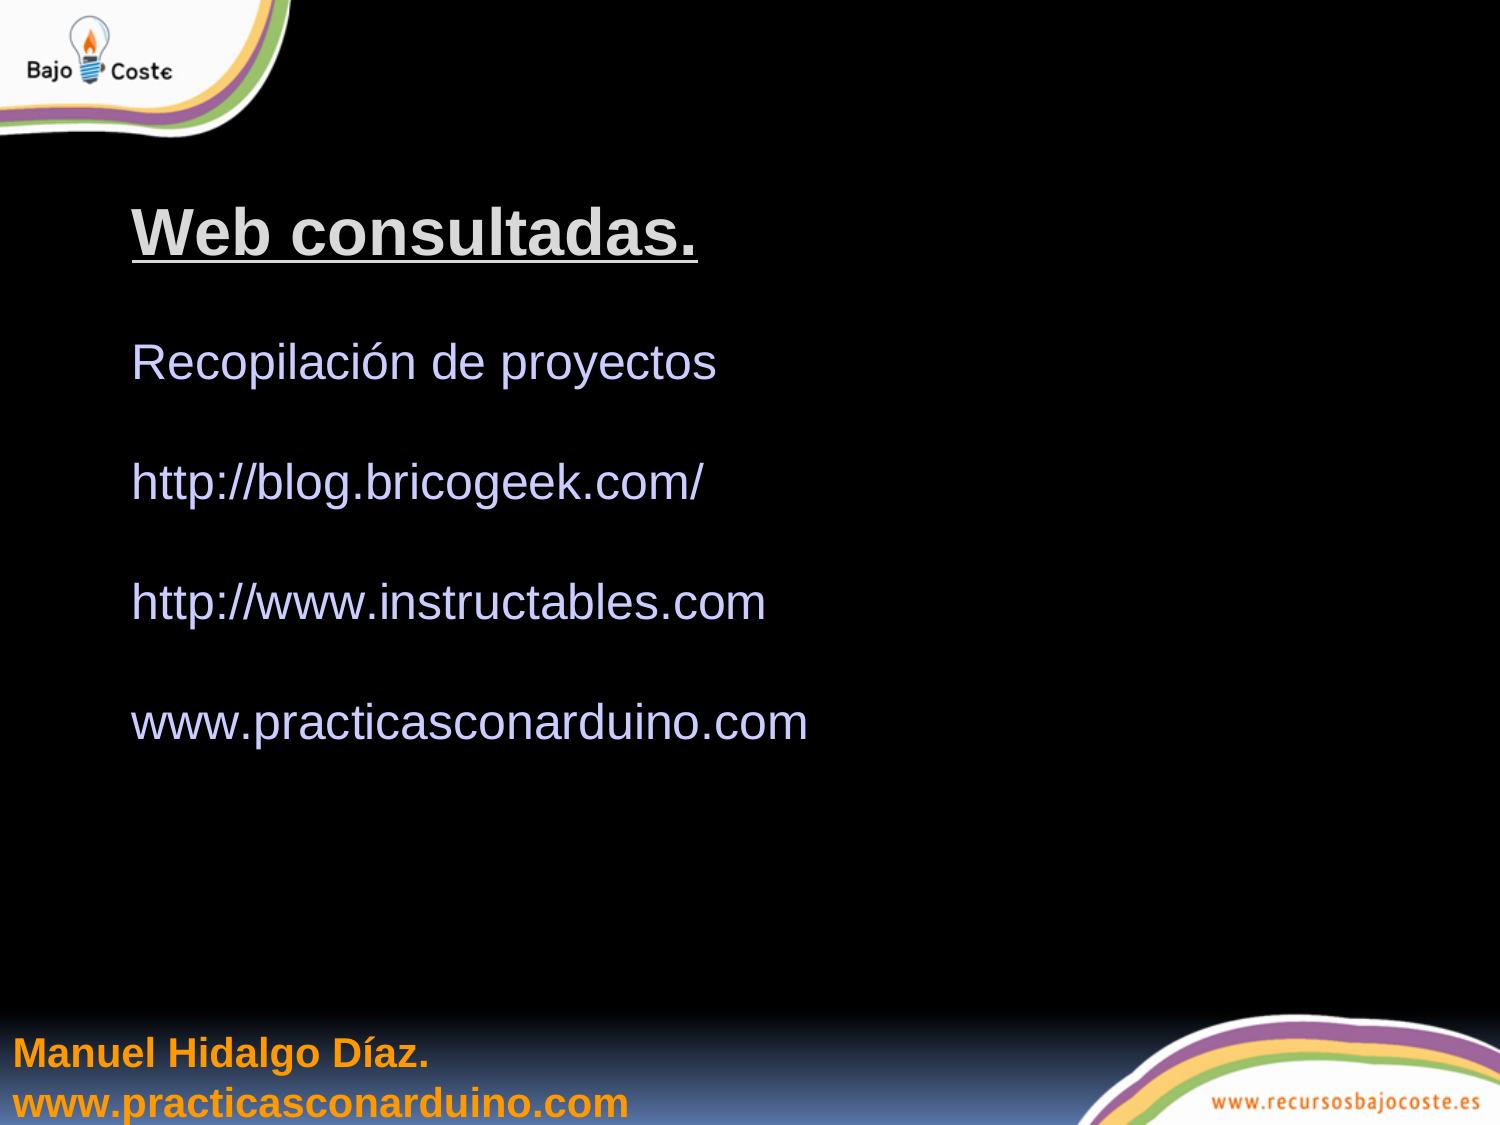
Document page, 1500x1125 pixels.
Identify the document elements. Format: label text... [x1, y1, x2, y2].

text_box Manuel Hidalgo Díaz. www.practicasconarduino.com [0, 1017, 683, 1125]
picture [0, 0, 1500, 1125]
text_box Web consultadas. Recopilación de proyectos http://blog.bricogeek.com/ http://www.instructables.com www.practicasconarduino.com [117, 181, 1416, 944]
